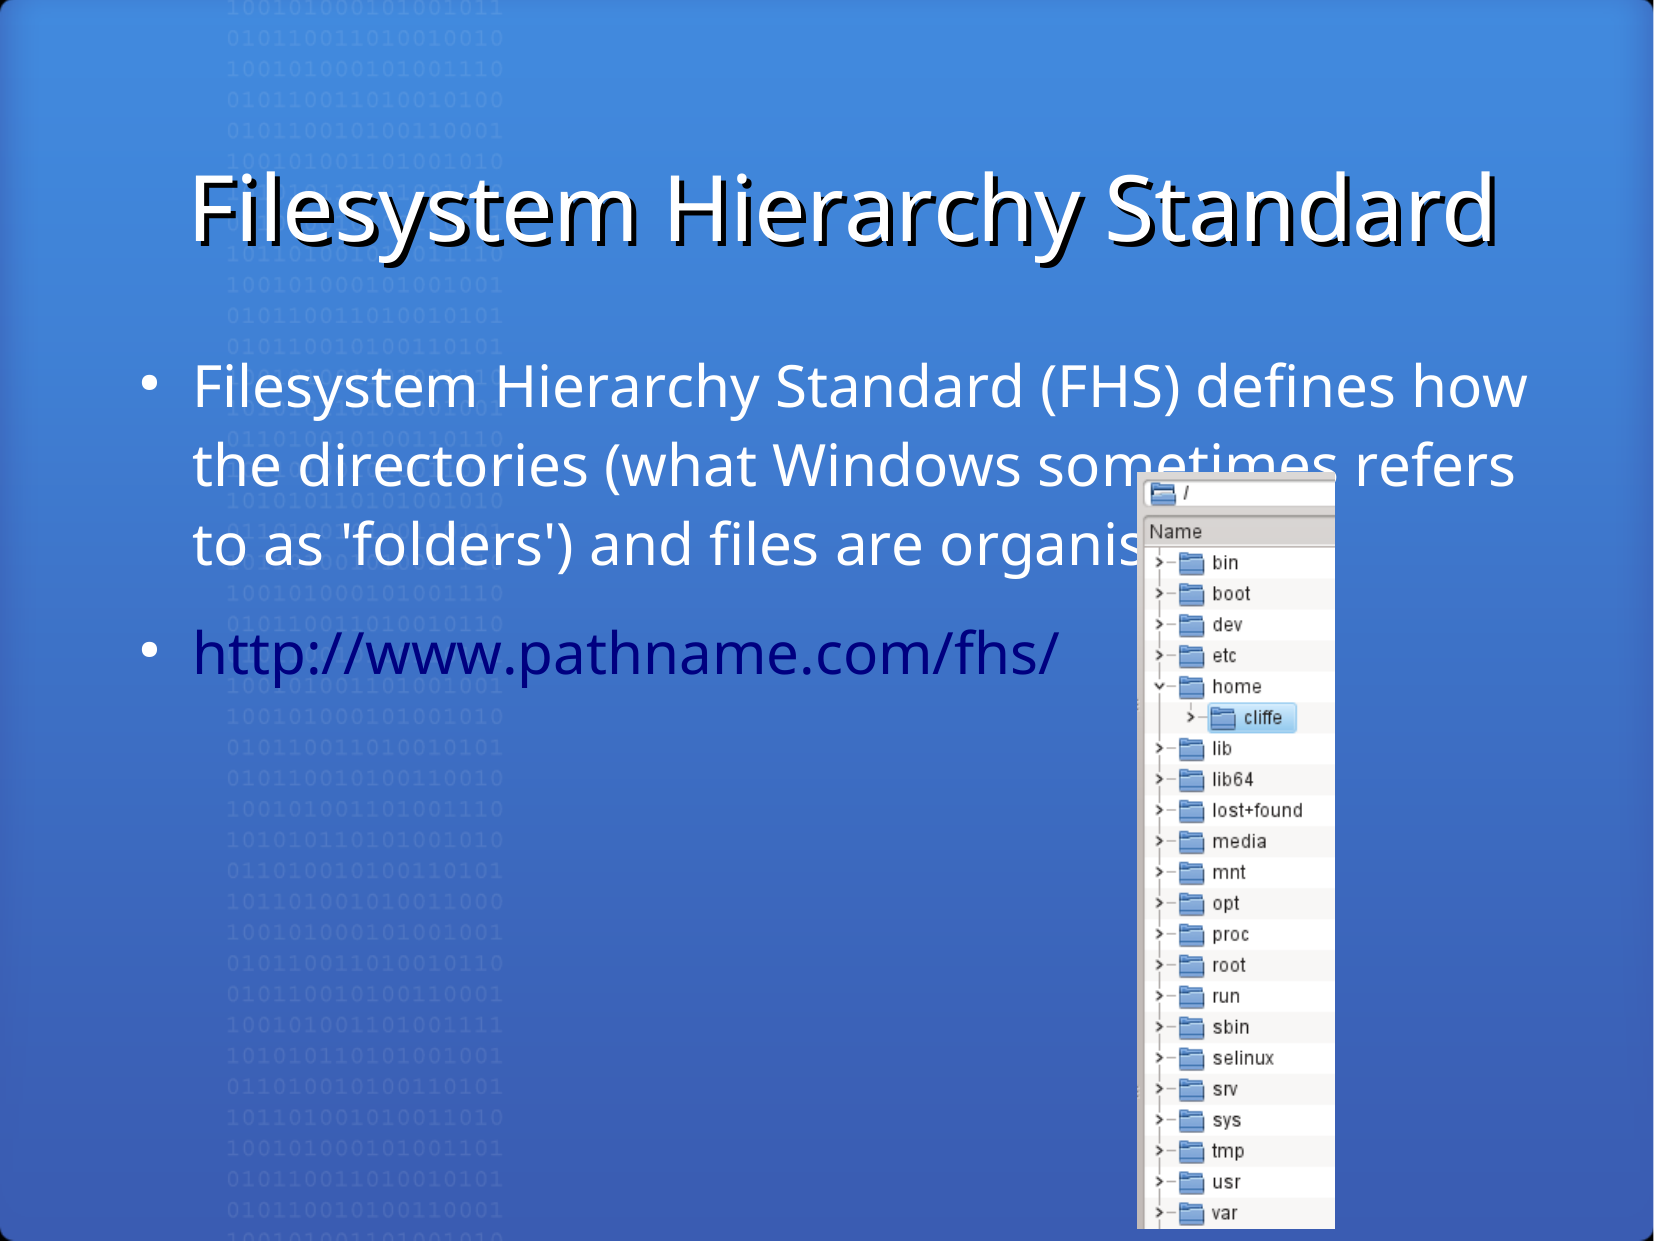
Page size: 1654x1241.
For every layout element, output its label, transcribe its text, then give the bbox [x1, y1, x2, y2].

list Filesystem Hierarchy Standard (FHS) defines how the directories (what Windows sometimes refers to as 'folders') and files are organised http://www.pathname.com/fhs/ [121, 344, 1534, 1127]
title Filesystem Hierarchy Standard [121, 102, 1534, 310]
picture [0, 0, 1654, 1241]
